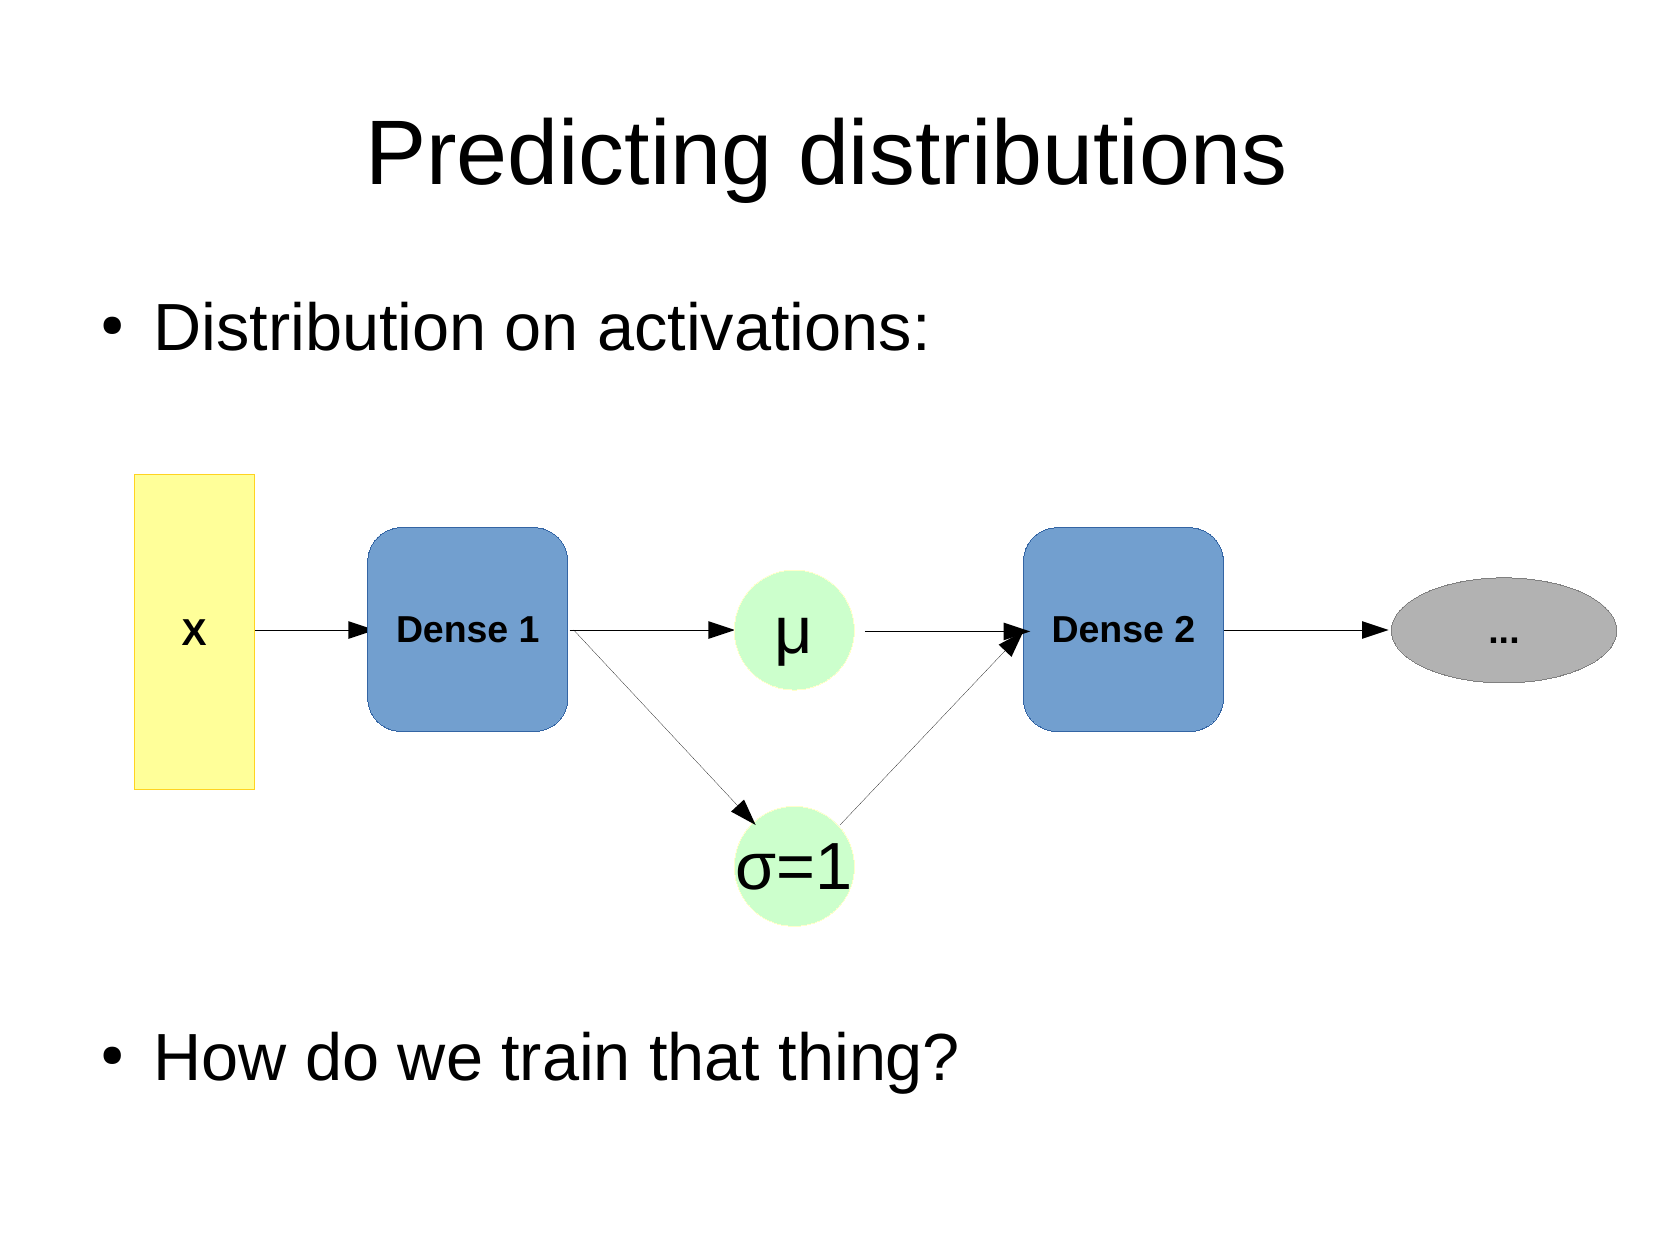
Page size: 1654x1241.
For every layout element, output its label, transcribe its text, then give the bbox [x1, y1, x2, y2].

text_box ... [1391, 577, 1617, 683]
text_box Dense 1 [367, 527, 568, 732]
list Distribution on activations: How do we train that thing? [82, 290, 1571, 1141]
text_box X [134, 474, 255, 790]
text_box Dense 2 [1023, 527, 1224, 732]
text_box μ [734, 570, 855, 691]
title Predicting distributions [82, 49, 1571, 257]
text_box σ=1 [734, 806, 855, 927]
